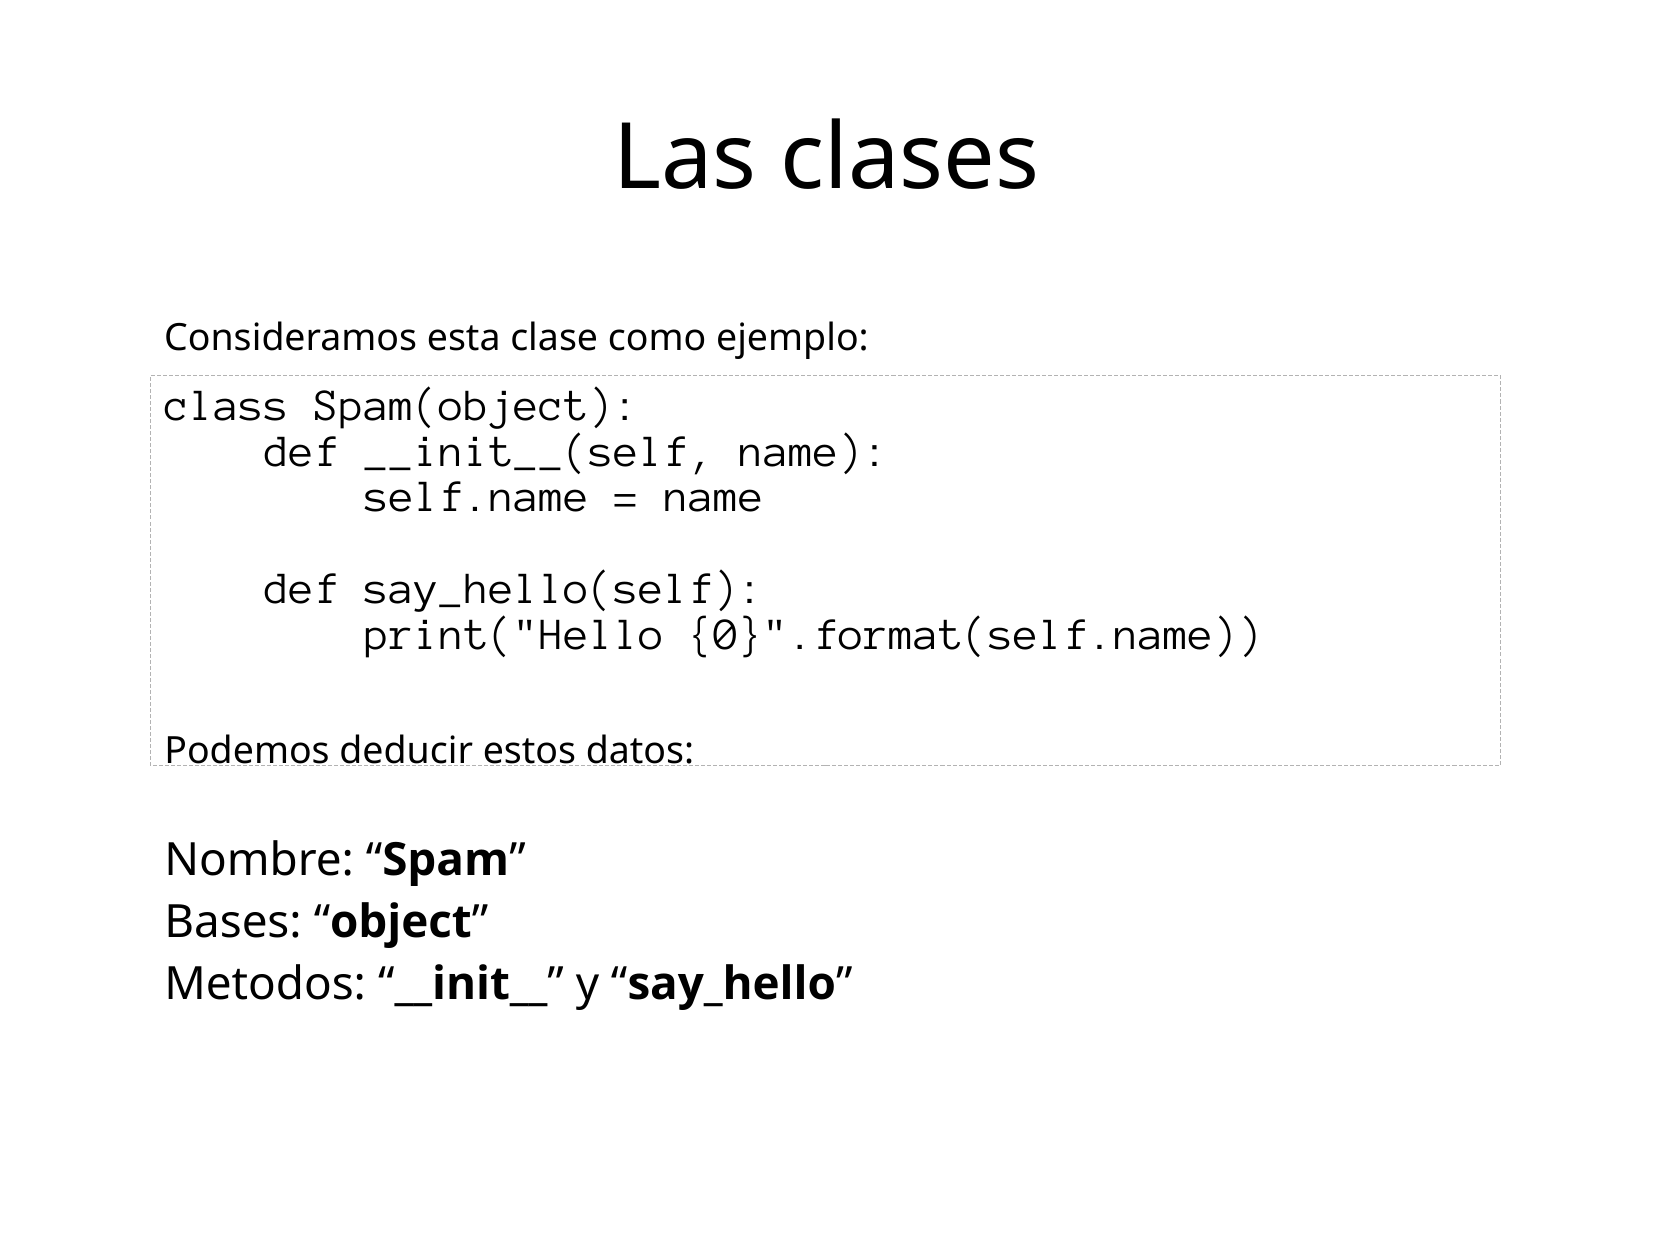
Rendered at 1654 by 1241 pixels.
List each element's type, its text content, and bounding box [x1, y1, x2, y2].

text_box class Spam(object): def __init__(self, name): self.name = name def say_hello(self): print("Hello {0}".format(self.name)) [150, 375, 1501, 665]
text_box Podemos deducir estos datos: Nombre: “Spam” Bases: “object” Metodos: “__init__” y “say_hello” [149, 716, 838, 1013]
text_box Consideramos esta clase como ejemplo: [149, 303, 847, 368]
title Las clases [82, 49, 1571, 257]
